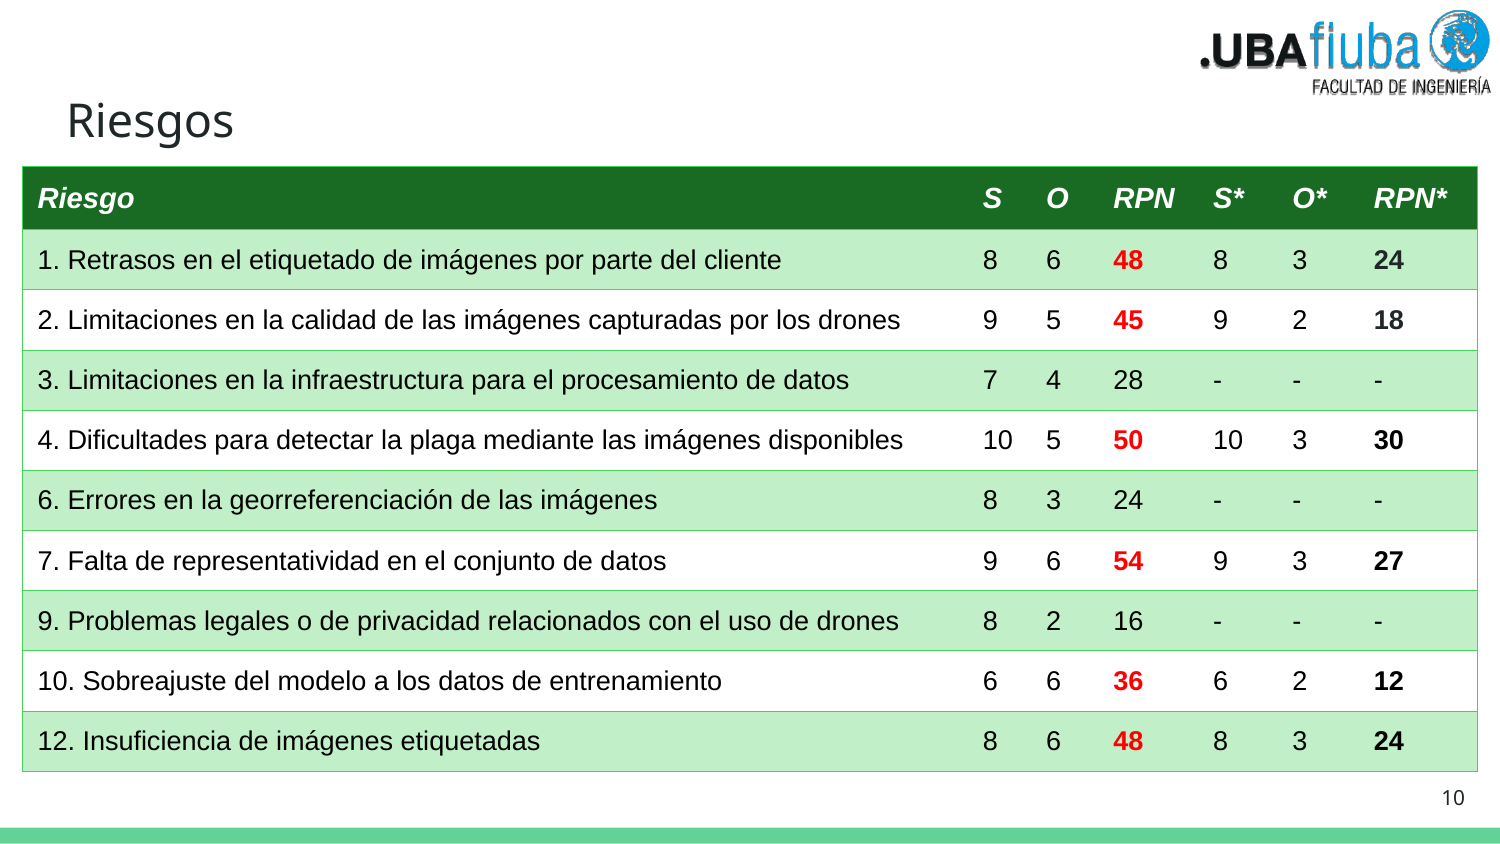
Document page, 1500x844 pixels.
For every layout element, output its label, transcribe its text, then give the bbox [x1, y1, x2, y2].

table_cell 12 [1359, 651, 1477, 711]
table_cell 50 [1098, 411, 1198, 470]
slide_number <number> [1389, 764, 1480, 830]
table_cell 24 [1359, 230, 1477, 289]
table_cell 3 [1278, 230, 1359, 289]
table_header RPN* [1359, 167, 1477, 229]
table_cell 4. Dificultades para detectar la plaga mediante las imágenes disponibles [23, 411, 968, 470]
table_header Riesgo [23, 167, 968, 229]
table_cell 3 [1278, 531, 1359, 590]
table_cell - [1278, 591, 1359, 650]
table_cell 8 [968, 471, 1031, 530]
table_cell - [1198, 351, 1278, 410]
table_cell 1. Retrasos en el etiquetado de imágenes por parte del cliente [23, 230, 968, 289]
table_cell 45 [1098, 290, 1198, 350]
table_cell 5 [1031, 290, 1098, 350]
table_cell 3. Limitaciones en la infraestructura para el procesamiento de datos [23, 351, 968, 410]
table_cell 3 [1278, 712, 1359, 771]
table_cell 6. Errores en la georreferenciación de las imágenes [23, 471, 968, 530]
table_cell 27 [1359, 531, 1477, 590]
table_cell 2 [1031, 591, 1098, 650]
table_cell 10. Sobreajuste del modelo a los datos de entrenamiento [23, 651, 968, 711]
table_cell 5 [1031, 411, 1098, 470]
table_cell 4 [1031, 351, 1098, 410]
table_cell 3 [1031, 471, 1098, 530]
table_cell - [1278, 351, 1359, 410]
table_cell 48 [1098, 712, 1198, 771]
table_cell 9. Problemas legales o de privacidad relacionados con el uso de drones [23, 591, 968, 650]
table_cell 2 [1278, 651, 1359, 711]
table_cell 6 [1031, 230, 1098, 289]
table_cell - [1278, 471, 1359, 530]
table_header S* [1198, 167, 1278, 229]
table_cell 8 [968, 230, 1031, 289]
picture [1192, 0, 1500, 103]
table_cell 6 [1031, 531, 1098, 590]
table_cell 18 [1359, 290, 1477, 350]
table_cell - [1359, 351, 1477, 410]
table_cell 9 [968, 531, 1031, 590]
title Riesgos [51, 72, 1449, 167]
table_cell 8 [968, 591, 1031, 650]
table_cell 8 [1198, 230, 1278, 289]
table_cell 28 [1098, 351, 1198, 410]
table_cell 9 [1198, 531, 1278, 590]
table_cell 12. Insuficiencia de imágenes etiquetadas [23, 712, 968, 771]
table_header S [968, 167, 1031, 229]
table_cell 3 [1278, 411, 1359, 470]
table_cell 48 [1098, 230, 1198, 289]
table_cell 24 [1359, 712, 1477, 771]
table_cell 36 [1098, 651, 1198, 711]
table_cell - [1359, 591, 1477, 650]
table_cell 6 [968, 651, 1031, 711]
table_header O [1031, 167, 1098, 229]
table_cell 2 [1278, 290, 1359, 350]
table_cell 54 [1098, 531, 1198, 590]
table_cell - [1359, 471, 1477, 530]
table_cell 6 [1031, 712, 1098, 771]
table_cell 10 [1198, 411, 1278, 470]
table_cell 6 [1031, 651, 1098, 711]
table_cell 8 [1198, 712, 1278, 771]
table_cell 10 [968, 411, 1031, 470]
table_cell 24 [1098, 471, 1198, 530]
table_cell 8 [968, 712, 1031, 771]
table_cell 16 [1098, 591, 1198, 650]
table_cell 9 [968, 290, 1031, 350]
table_cell - [1198, 591, 1278, 650]
table_cell 7. Falta de representatividad en el conjunto de datos [23, 531, 968, 590]
table_cell - [1198, 471, 1278, 530]
table_cell 30 [1359, 411, 1477, 470]
table_cell 9 [1198, 290, 1278, 350]
table_cell 7 [968, 351, 1031, 410]
table_cell 2. Limitaciones en la calidad de las imágenes capturadas por los drones [23, 290, 968, 350]
table_header O* [1278, 167, 1359, 229]
table_cell 6 [1198, 651, 1278, 711]
table_header RPN [1098, 167, 1198, 229]
